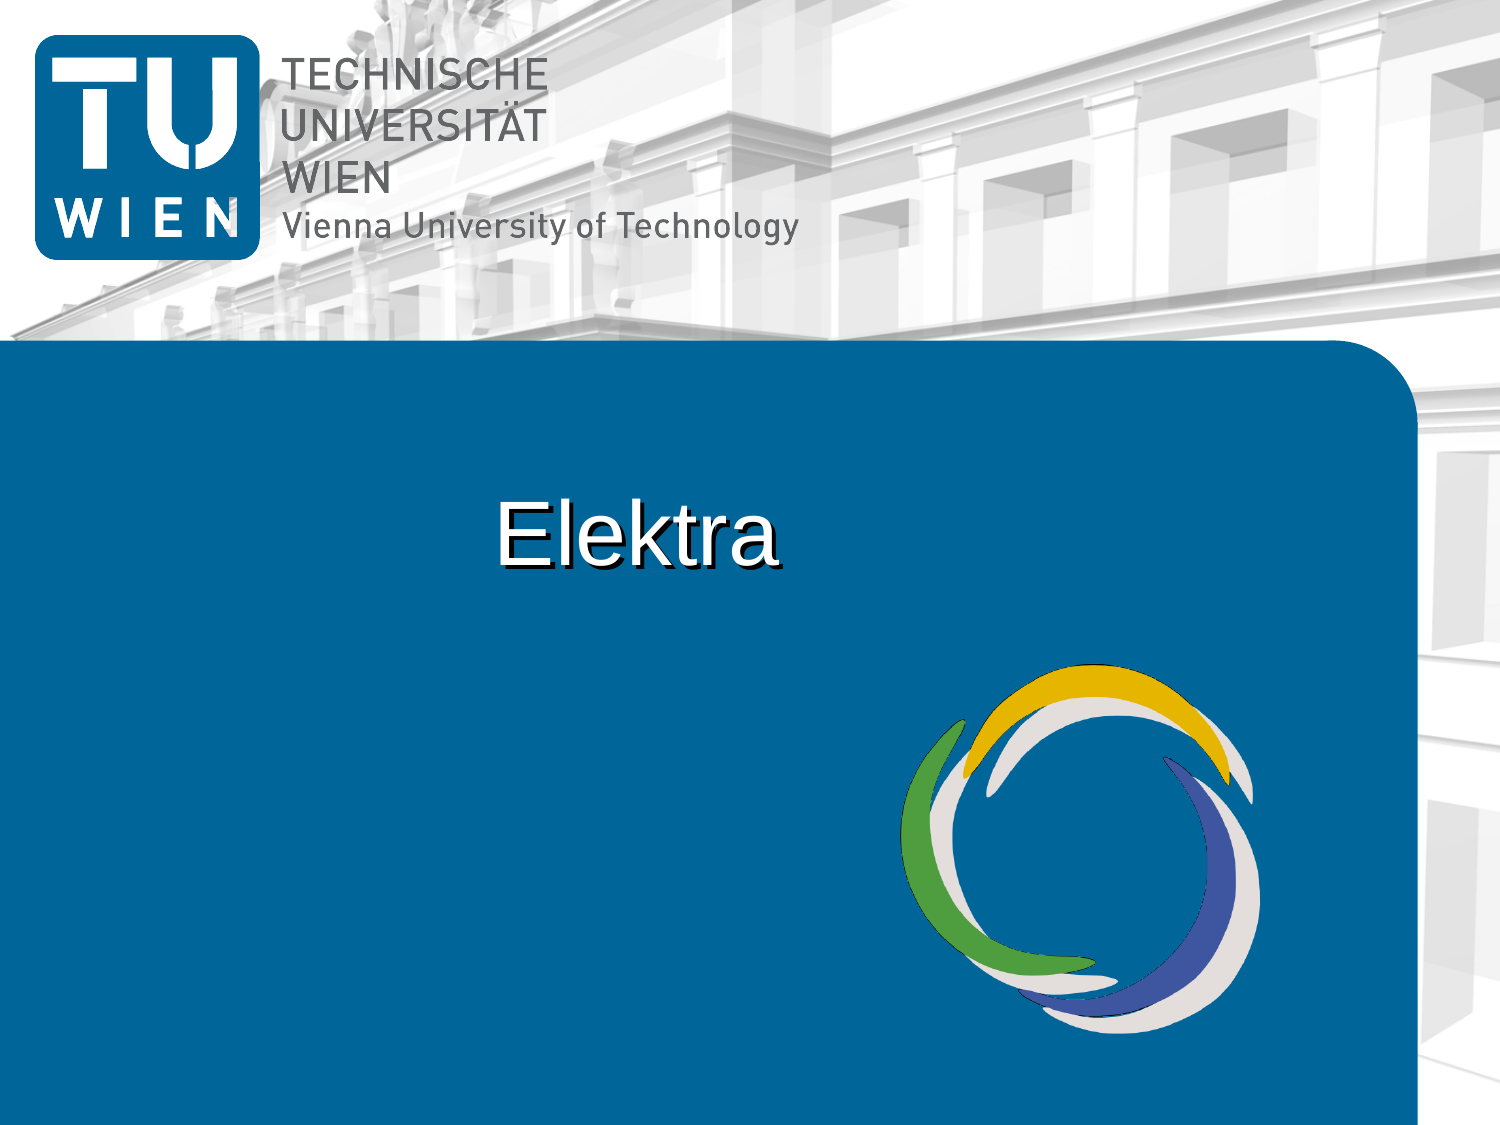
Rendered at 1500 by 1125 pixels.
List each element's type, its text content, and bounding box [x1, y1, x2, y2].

picture [901, 664, 1259, 1033]
title Elektra [493, 473, 1052, 759]
picture [0, 0, 1500, 1125]
